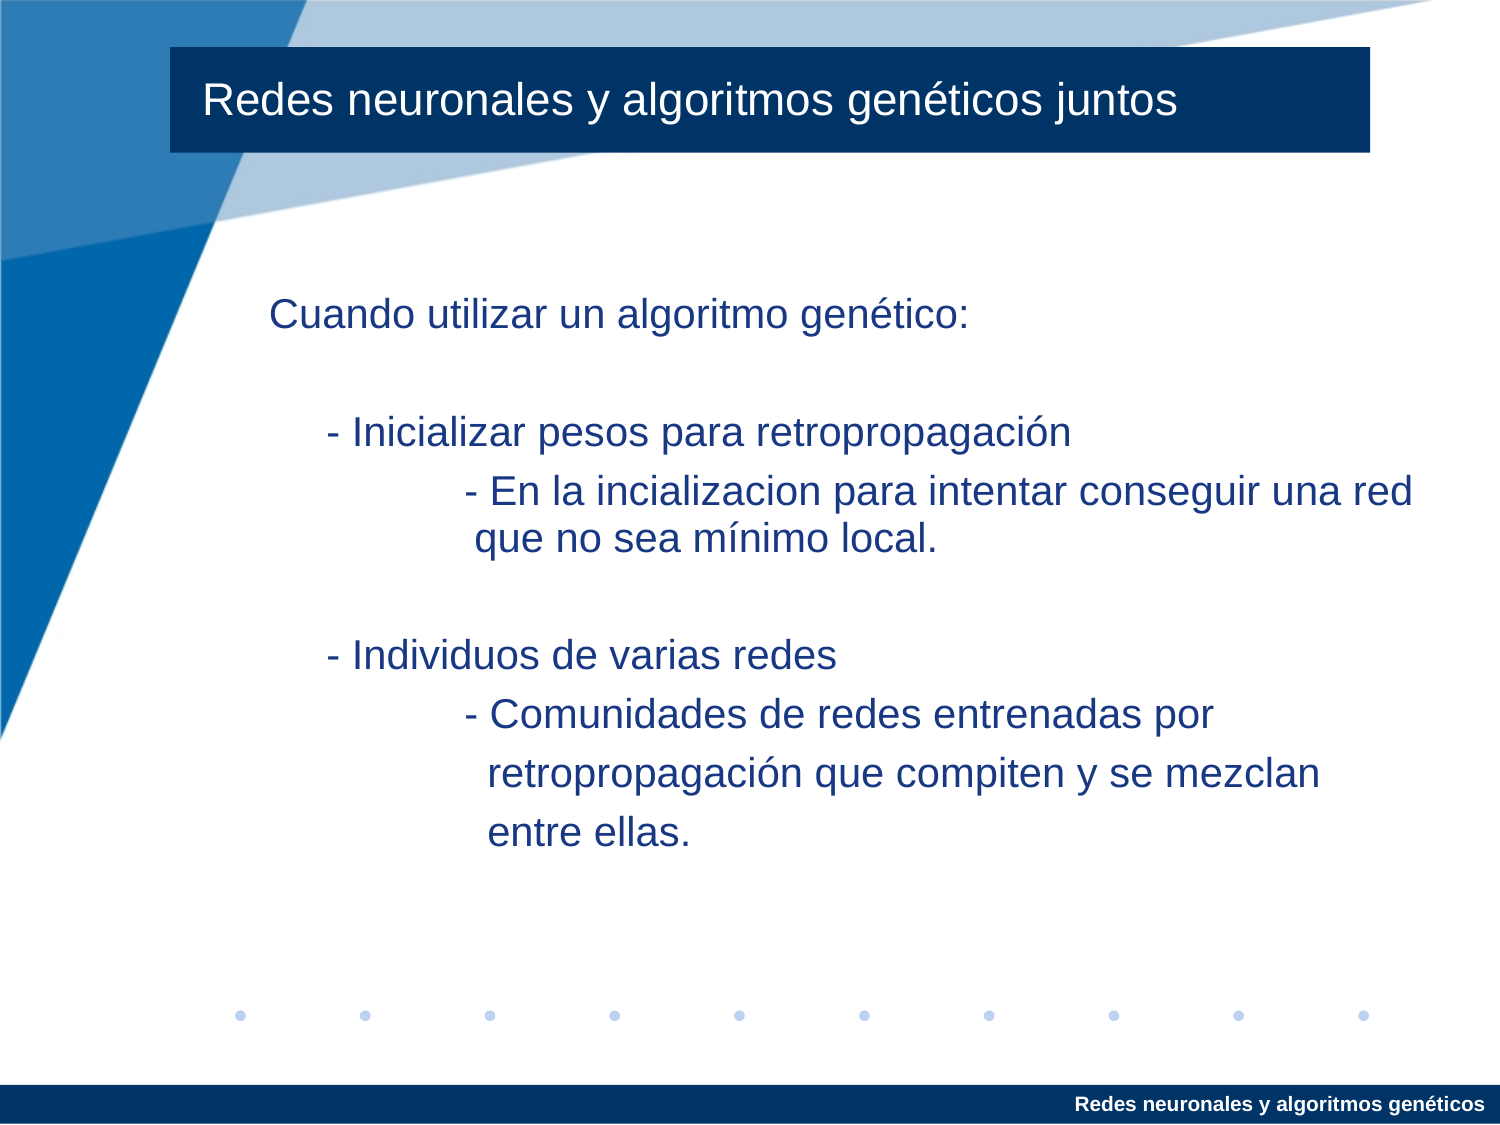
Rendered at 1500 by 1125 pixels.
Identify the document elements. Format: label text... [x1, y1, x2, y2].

picture [0, 0, 1500, 842]
list Cuando utilizar un algoritmo genético: - Inicializar pesos para retropropagación - En la incializacion para intentar conseguir una red que no sea mínimo local. - Individuos de varias redes - Comunidades de redes entrenadas por retropropagación que compiten y se mezclan entre ellas. [254, 283, 1430, 1125]
title Redes neuronales y algoritmos genéticos juntos [170, 47, 1371, 153]
